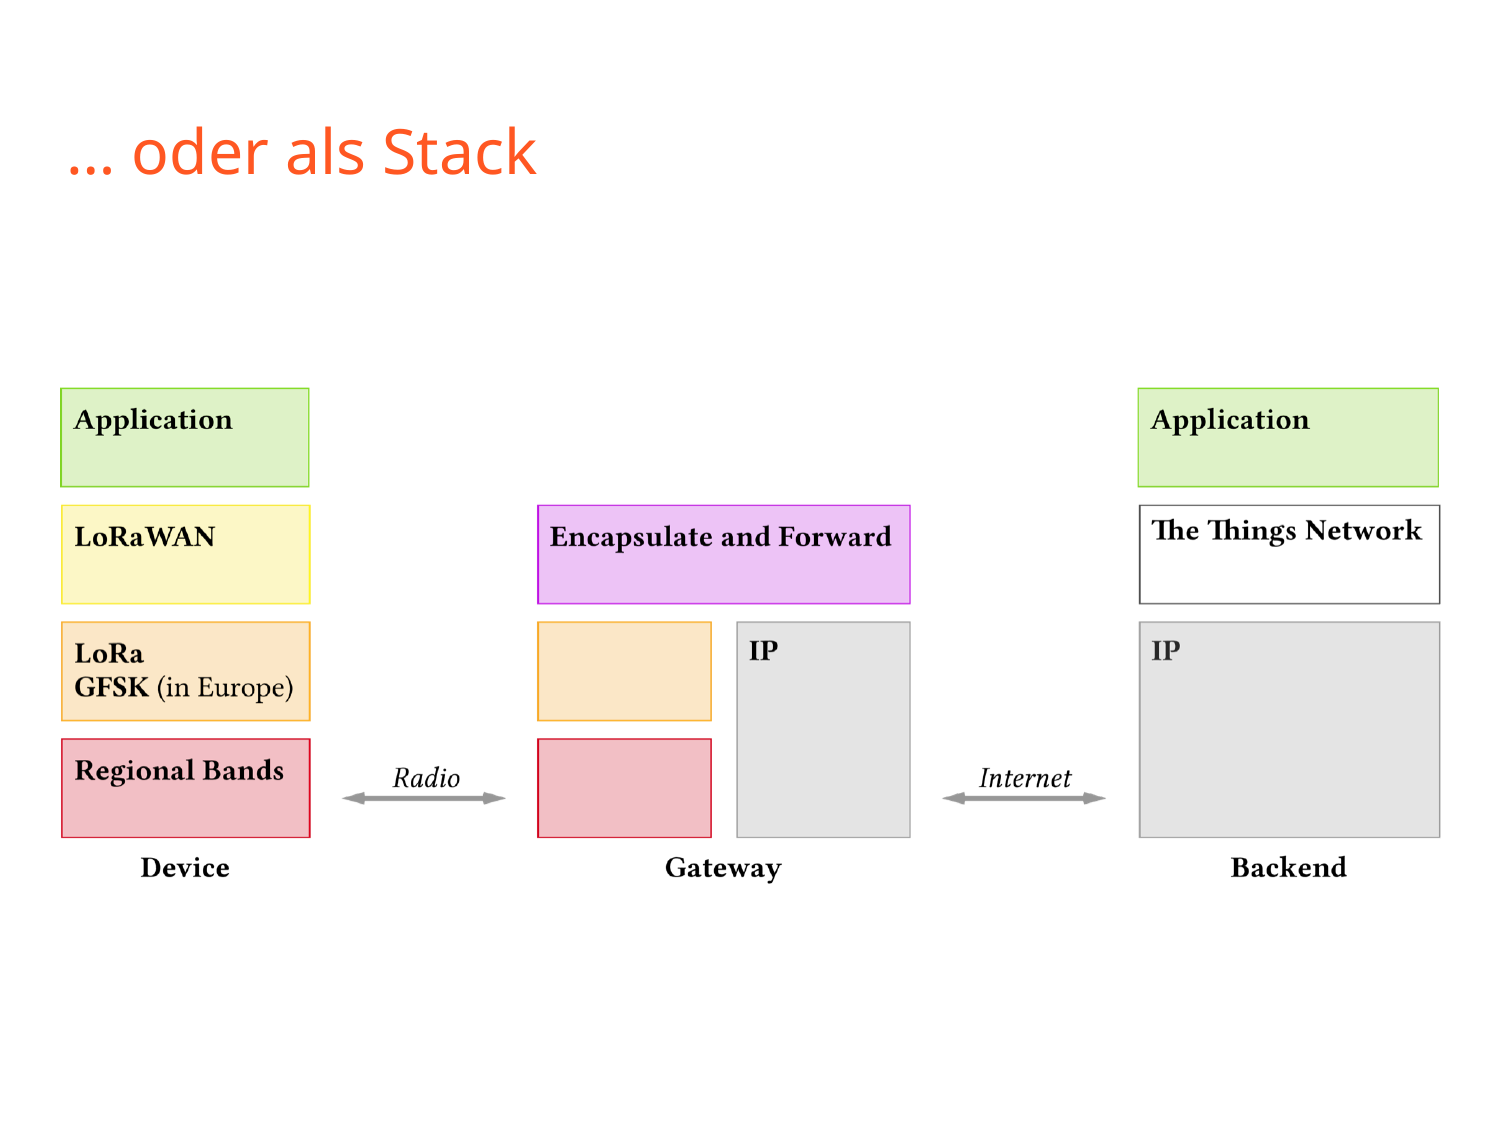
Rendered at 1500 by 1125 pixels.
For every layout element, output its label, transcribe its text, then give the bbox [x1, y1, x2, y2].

picture [60, 387, 1441, 884]
title … oder als Stack [51, 97, 1449, 223]
